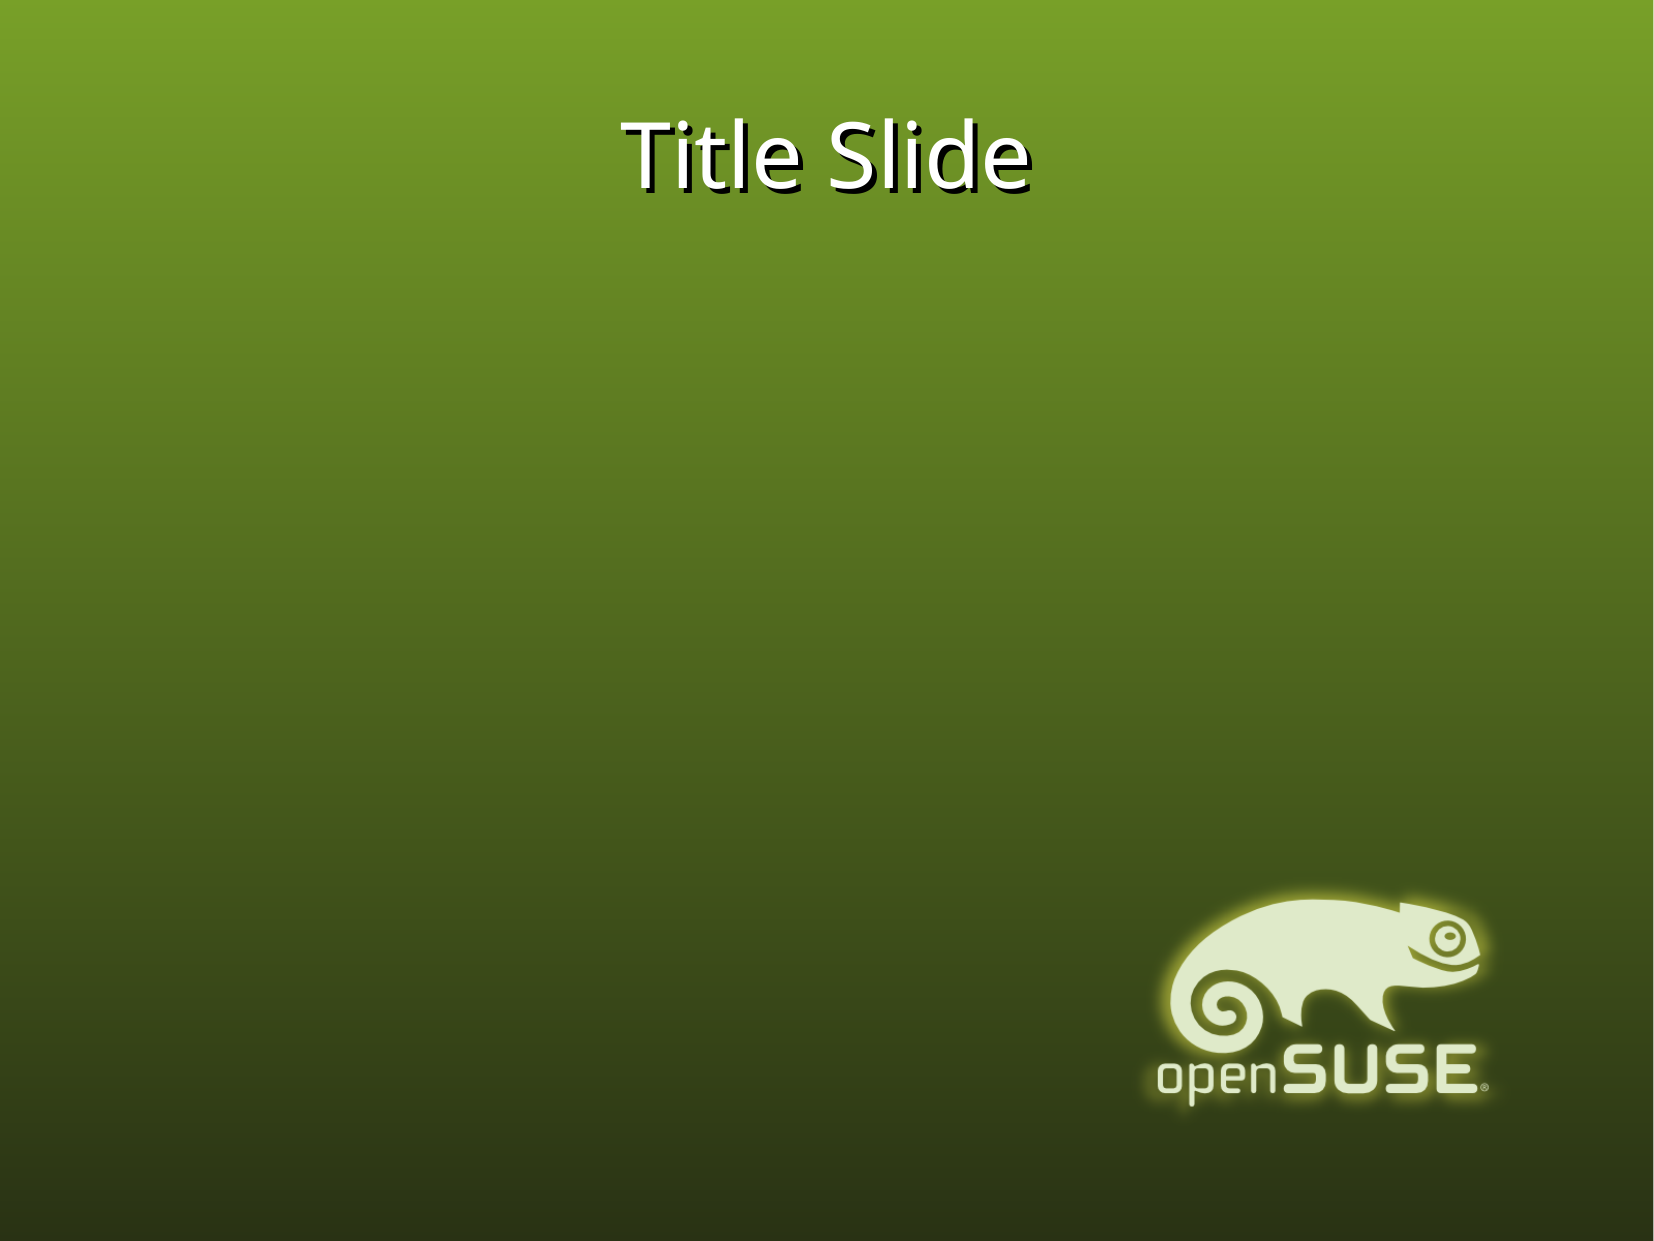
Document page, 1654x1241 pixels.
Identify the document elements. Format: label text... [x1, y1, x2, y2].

picture [0, 0, 1654, 1241]
title Title Slide [82, 49, 1571, 257]
